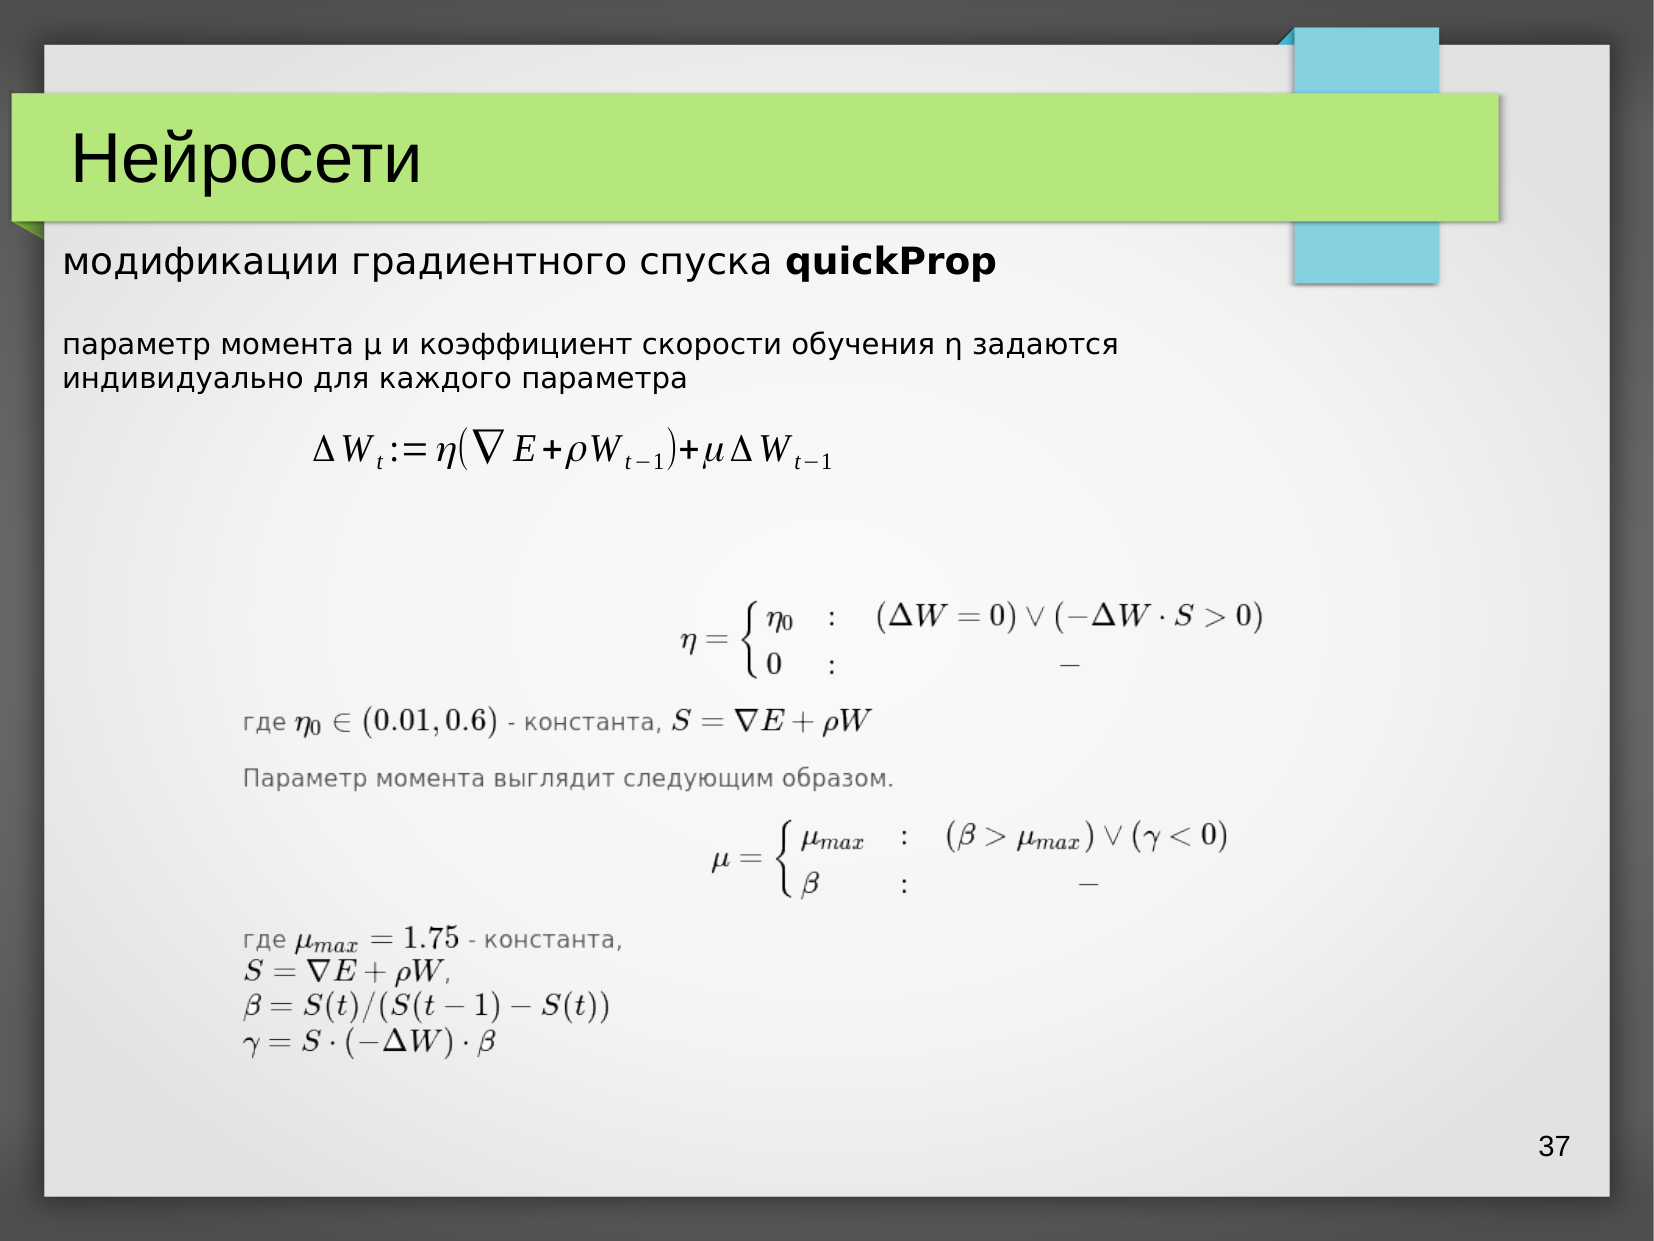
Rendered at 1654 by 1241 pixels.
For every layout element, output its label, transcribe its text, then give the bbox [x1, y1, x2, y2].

chart [305, 425, 839, 477]
picture [0, 0, 1654, 1241]
text_box модификации градиентного спуска quickProp параметр момента μ и коэффициент скорости обучения η задаются индивидуально для каждого параметра [47, 232, 1297, 403]
title Нейросети [70, 118, 1205, 199]
